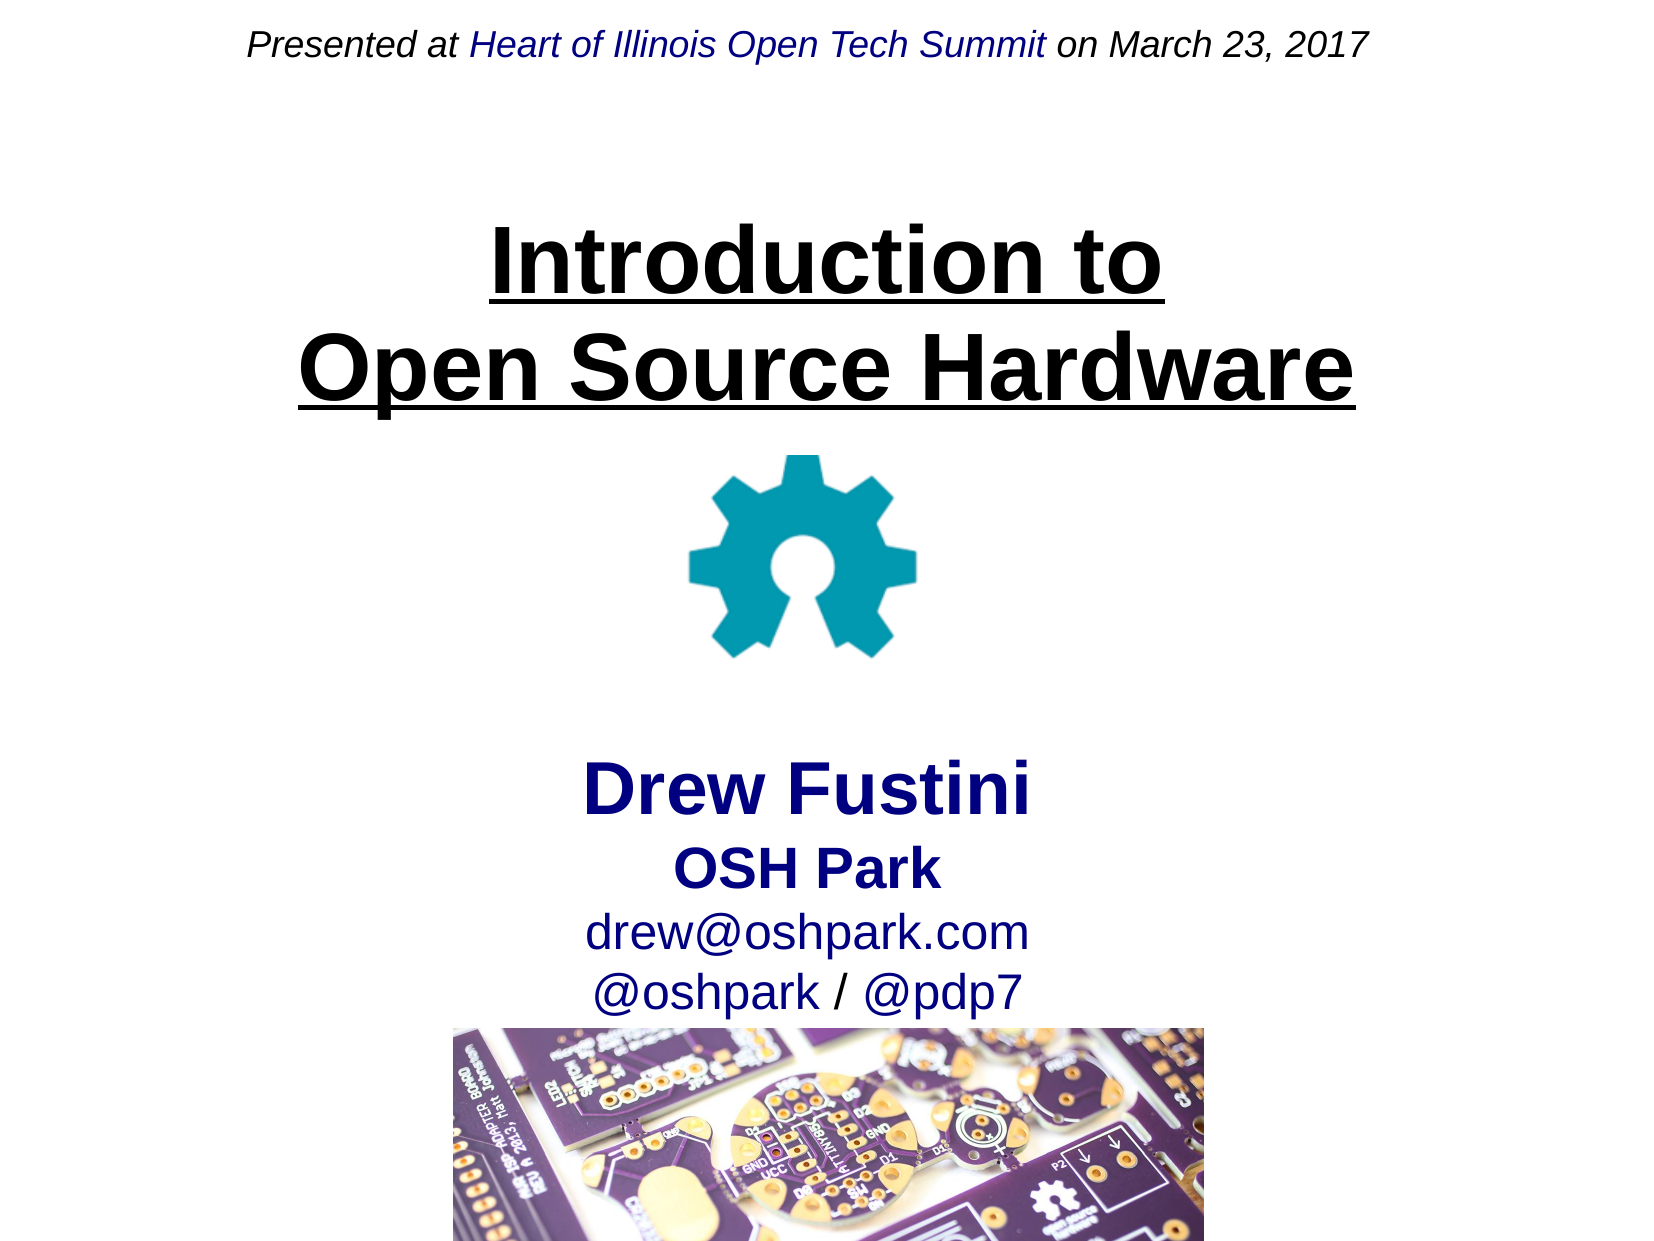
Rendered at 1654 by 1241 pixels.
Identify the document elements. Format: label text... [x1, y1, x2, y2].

title Introduction to Open Source Hardware [82, 0, 1571, 582]
picture [453, 1028, 1204, 1241]
picture [660, 455, 932, 670]
text_box Presented at Heart of Illinois Open Tech Summit on March 23, 2017 Drew Fustini OSH Park drew@oshpark.com @oshpark / @pdp7 [63, 0, 1552, 1183]
